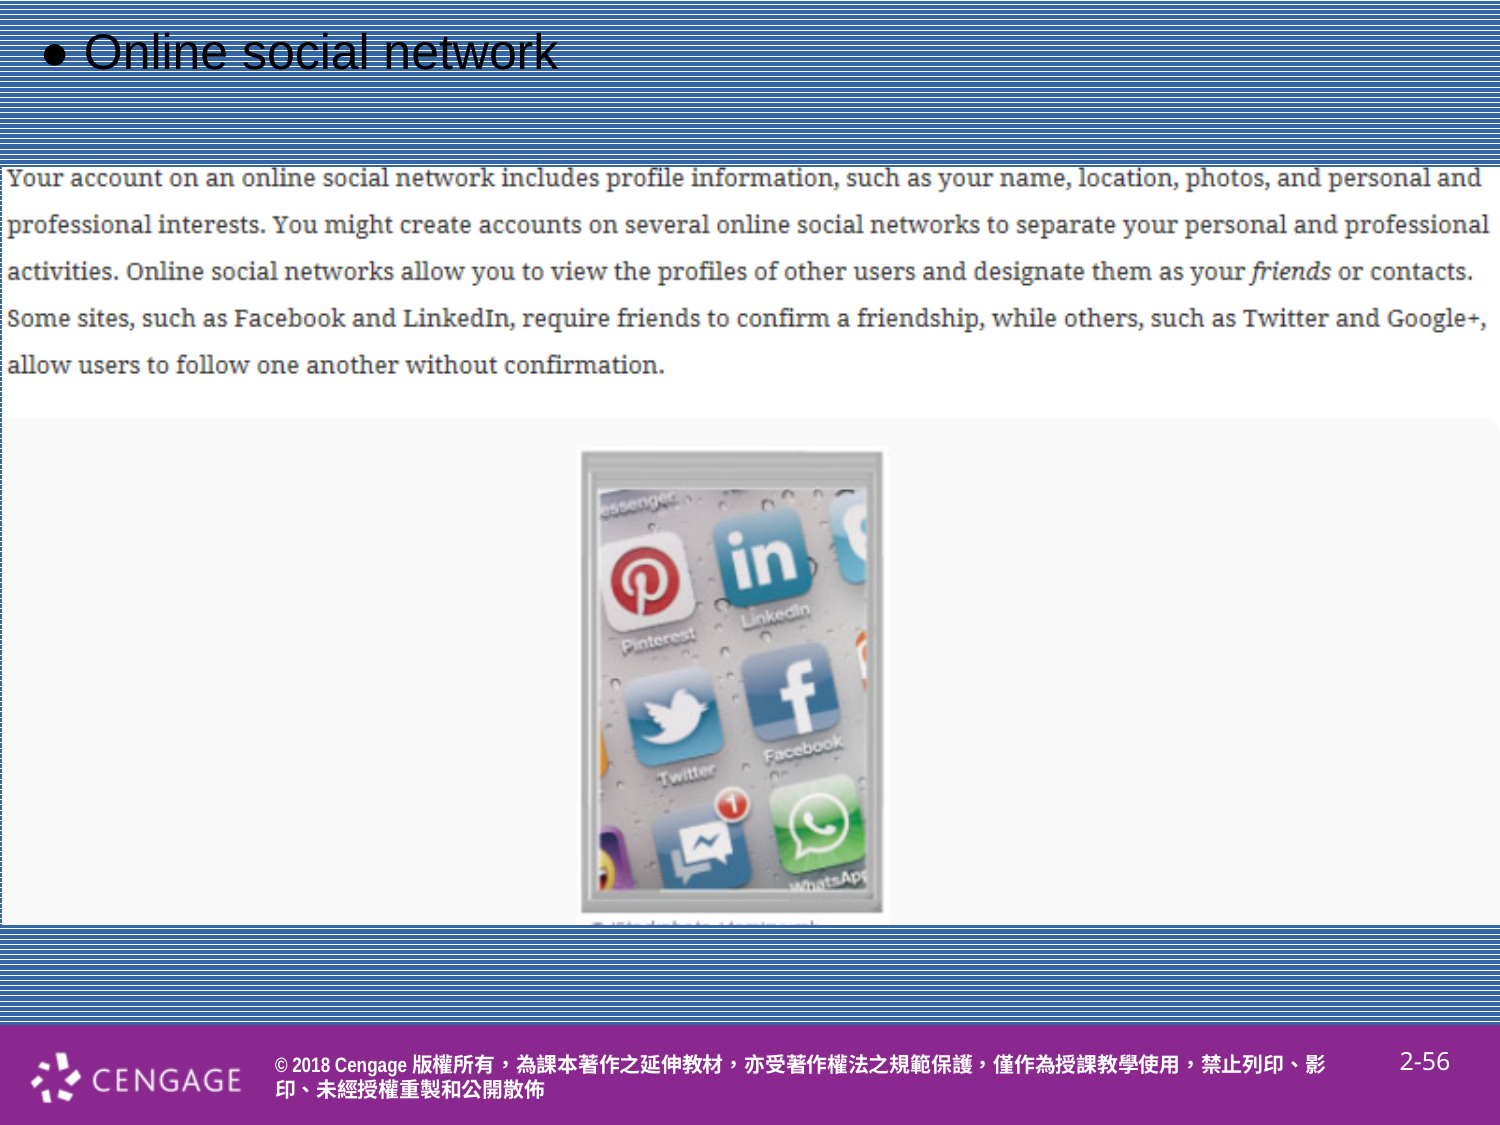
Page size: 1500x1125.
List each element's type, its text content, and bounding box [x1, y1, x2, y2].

picture [21, 1043, 246, 1111]
picture [2, 167, 1500, 925]
text_box ● Online social network [0, 12, 613, 88]
